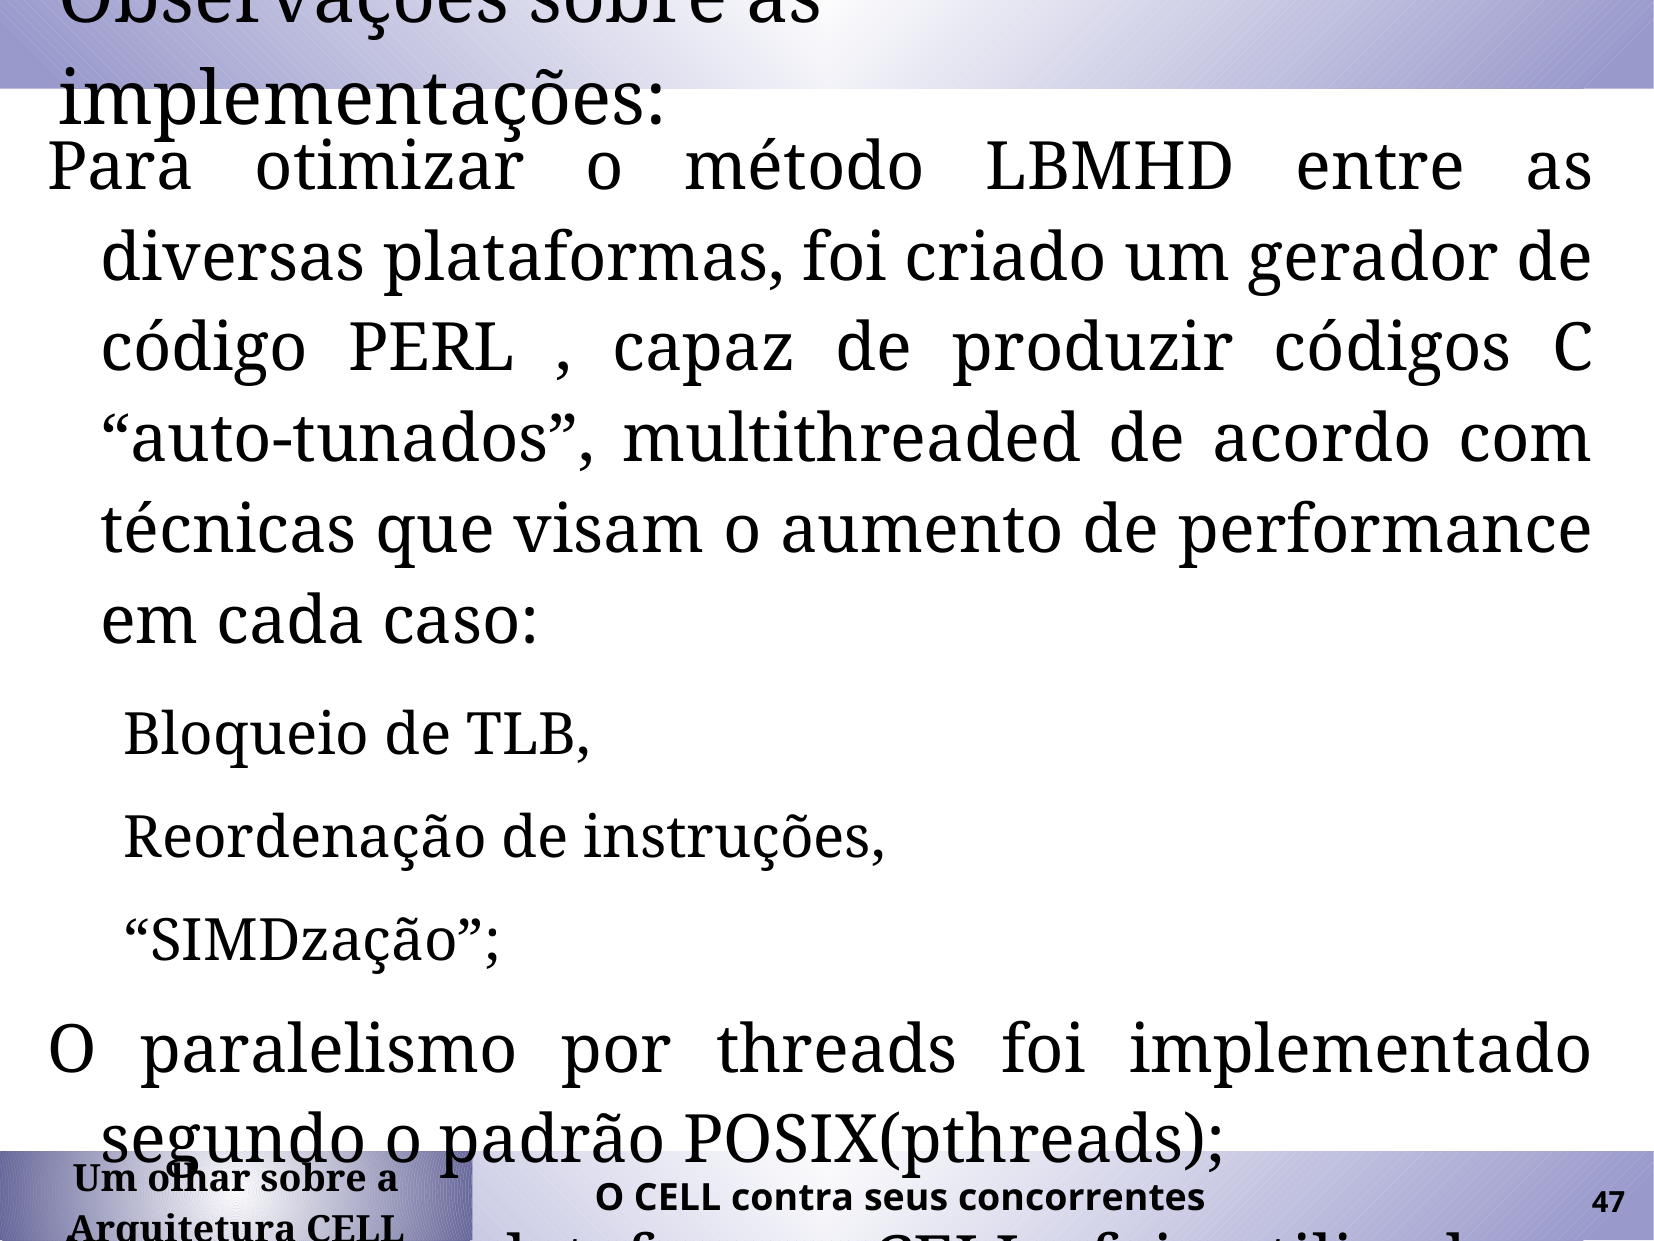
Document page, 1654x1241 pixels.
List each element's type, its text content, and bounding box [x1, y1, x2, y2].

list Para otimizar o método LBMHD entre as diversas plataformas, foi criado um gerador de código PERL , capaz de produzir códigos C “auto-tunados”, multithreaded de acordo com técnicas que visam o aumento de performance em cada caso: Bloqueio de TLB, Reordenação de instruções, “SIMDzação”; O paralelismo por threads foi implementado segundo o padrão POSIX(pthreads); Apenas na plataforma CELL foi utilizada a biblioteca libspe1.0, o acarretou em trabalho extra na codificação; [29, 118, 1595, 1038]
text_box O CELL contra seus concorrentes [501, 1151, 1300, 1241]
title Observações sobre as implementações: [59, 6, 1447, 82]
